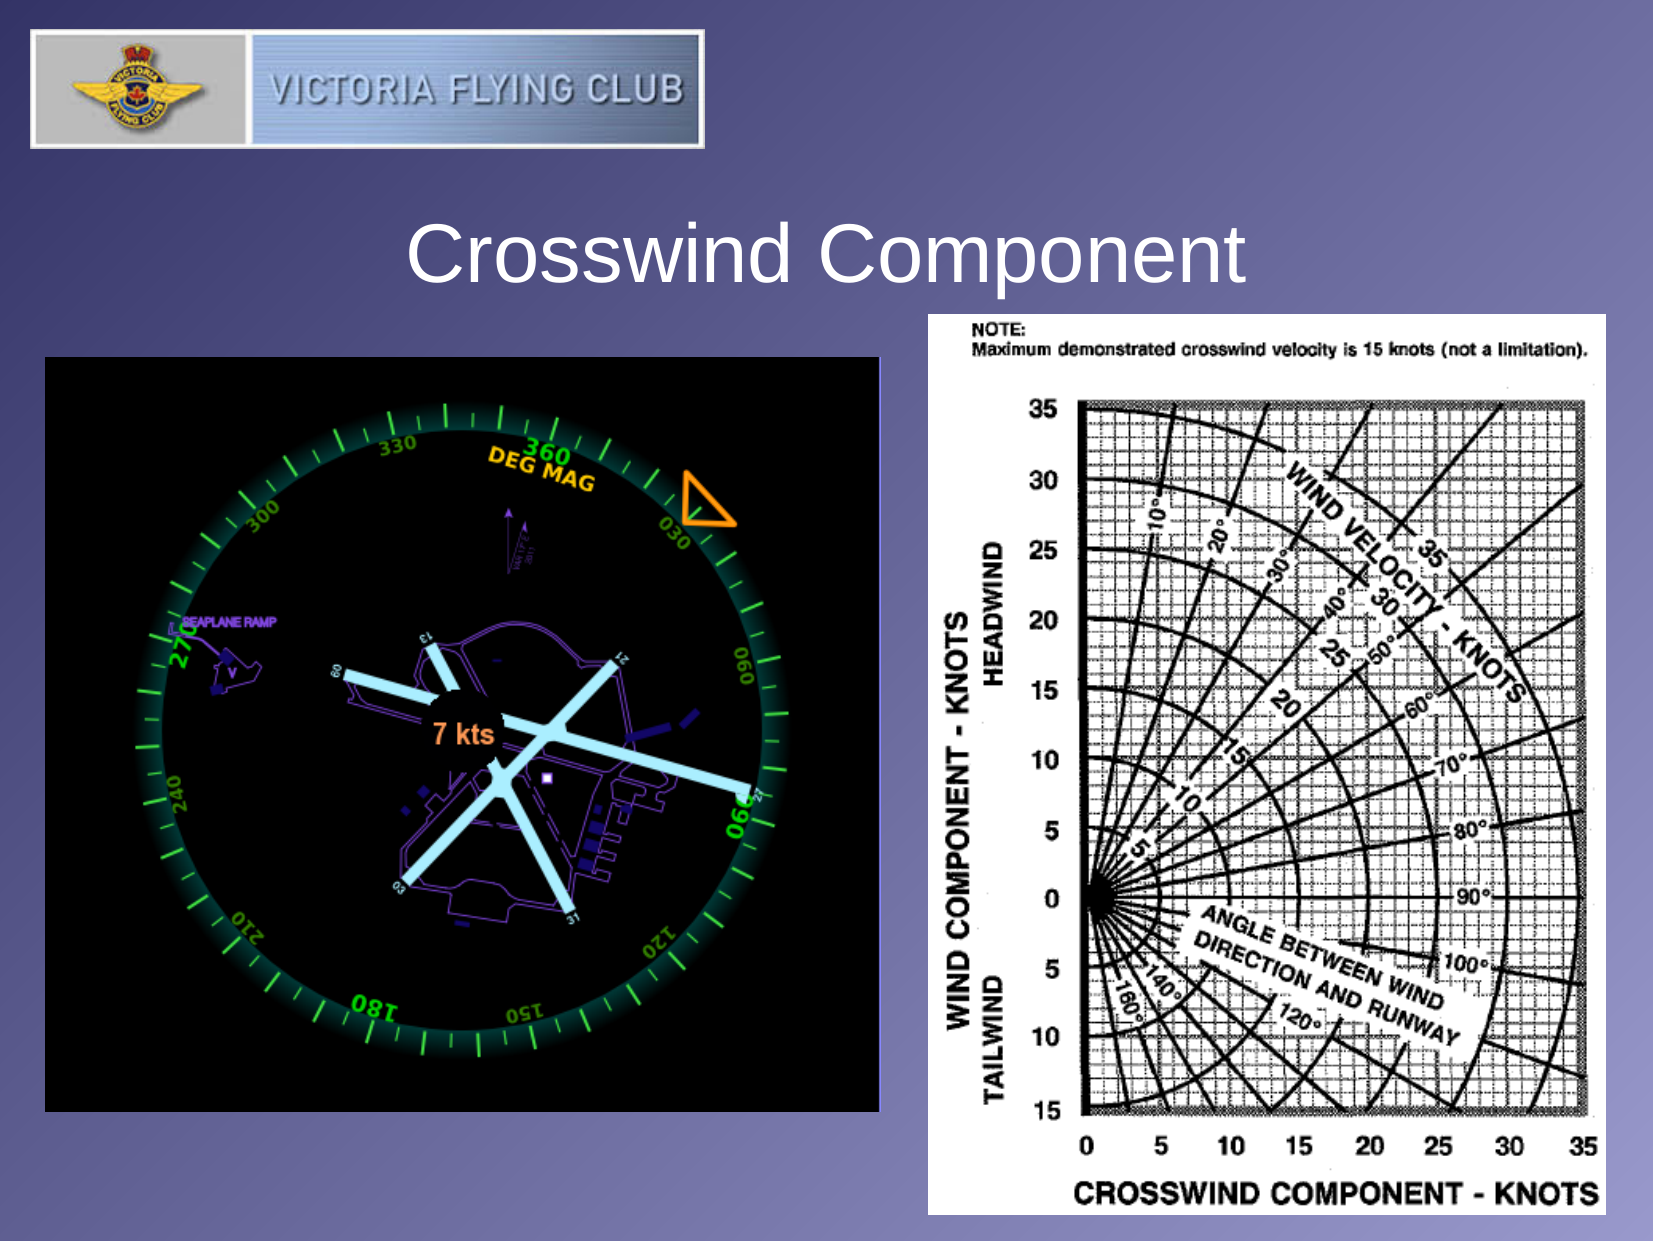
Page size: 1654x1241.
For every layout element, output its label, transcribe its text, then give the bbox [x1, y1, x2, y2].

picture [30, 29, 705, 149]
title Crosswind Component [82, 150, 1571, 358]
picture [928, 314, 1606, 1216]
picture [45, 357, 881, 1112]
